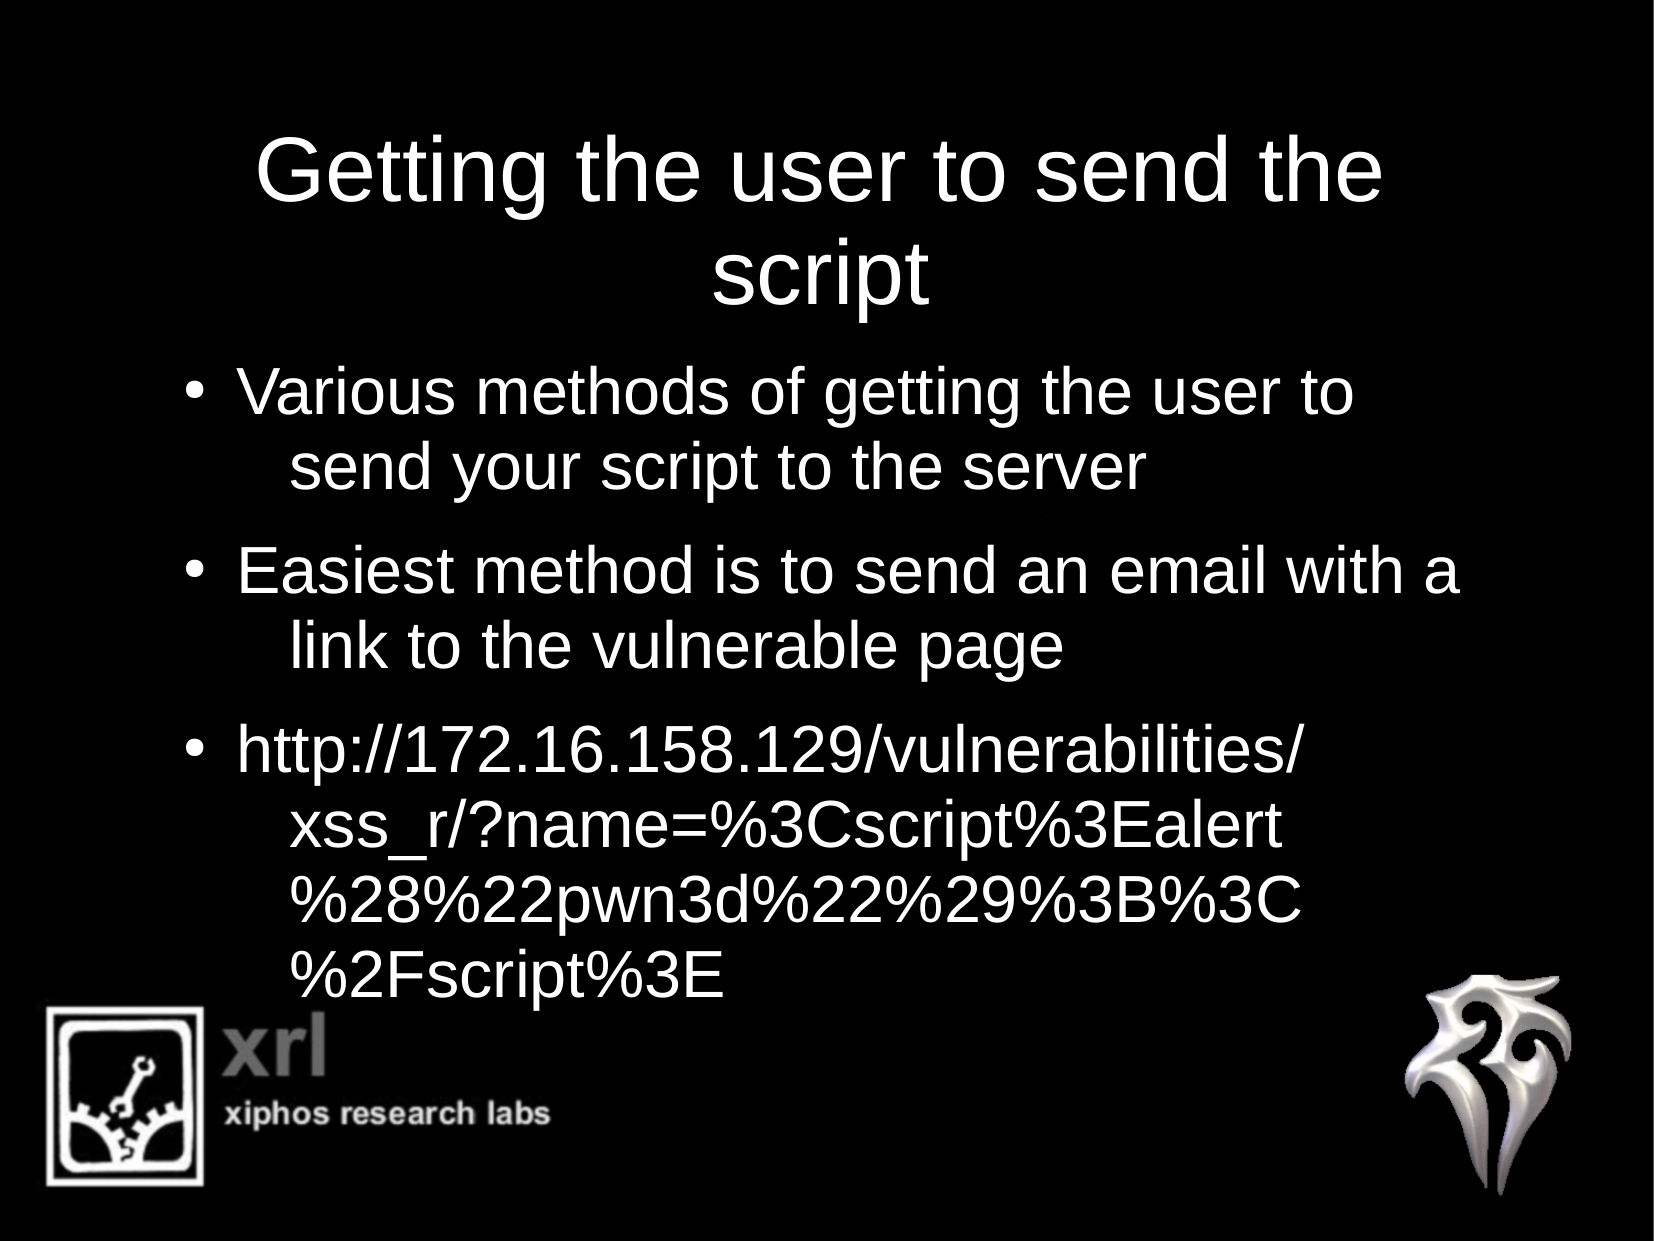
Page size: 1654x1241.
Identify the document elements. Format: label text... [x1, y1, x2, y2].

list Various methods of getting the user to send your script to the server Easiest method is to send an email with a link to the vulnerable page http://172.16.158.129/vulnerabilities/xss_r/?name=%3Cscript%3Ealert%28%22pwn3d%22%29%3B%3C%2Fscript%3E [147, 354, 1506, 1173]
title Getting the user to send the script [135, 117, 1506, 325]
picture [0, 0, 1654, 1241]
